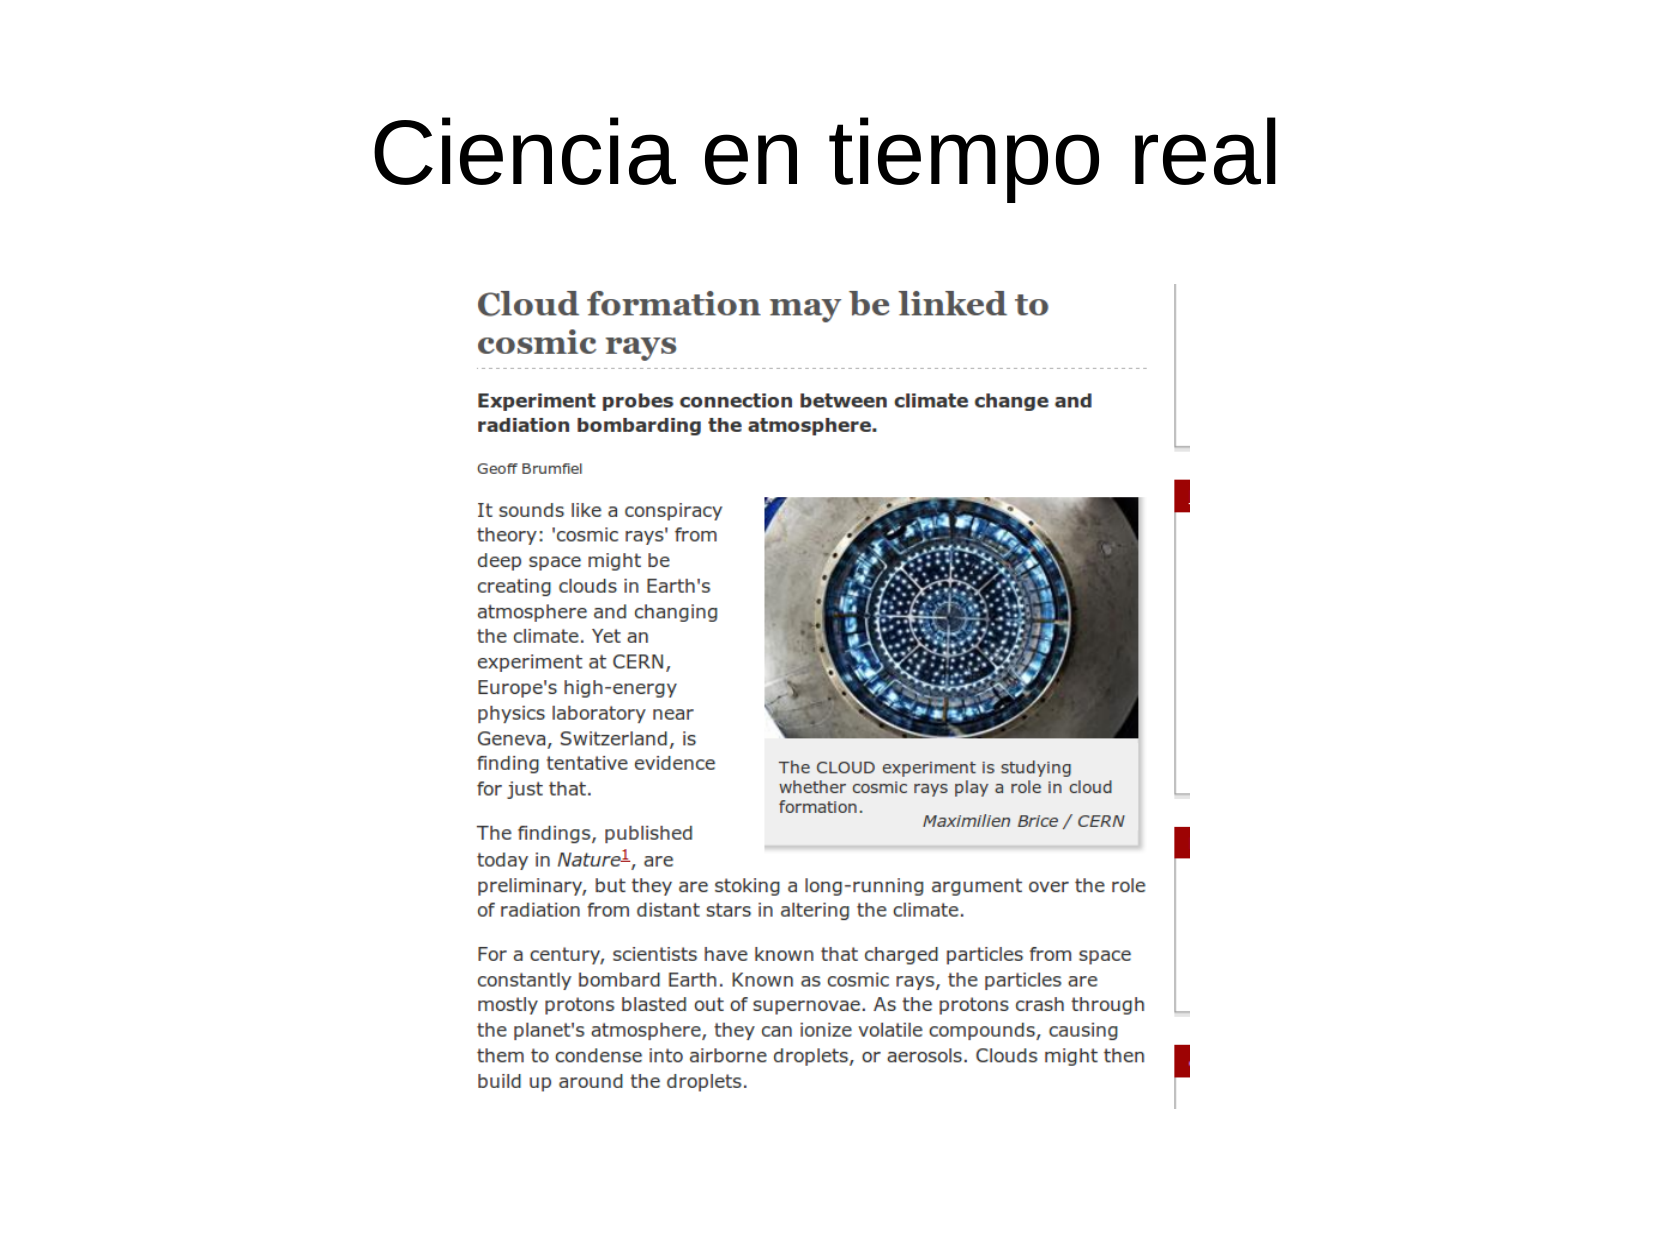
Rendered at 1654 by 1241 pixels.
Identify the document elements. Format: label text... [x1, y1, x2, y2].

title Ciencia en tiempo real [82, 49, 1571, 257]
picture [465, 284, 1190, 1109]
